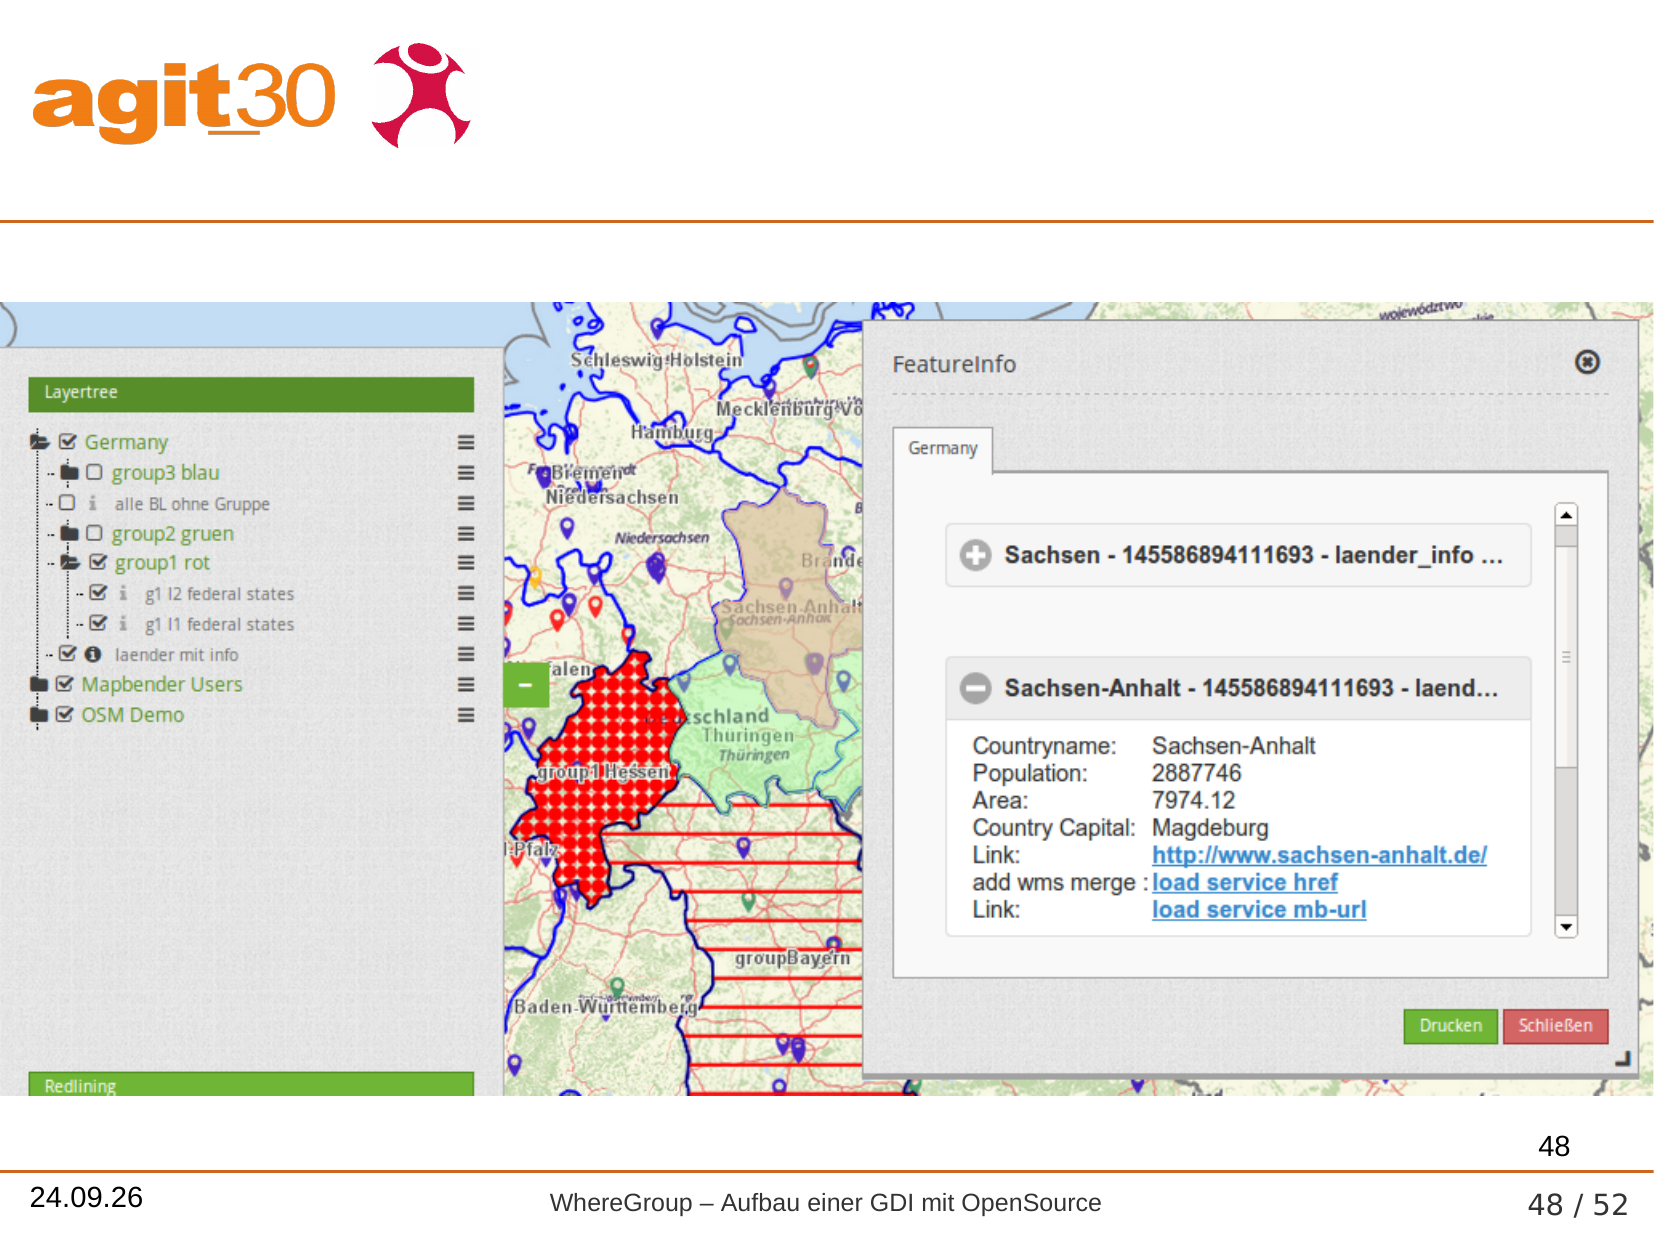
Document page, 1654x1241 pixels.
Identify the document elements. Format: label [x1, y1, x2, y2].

picture [29, 58, 340, 148]
picture [0, 302, 1654, 1096]
